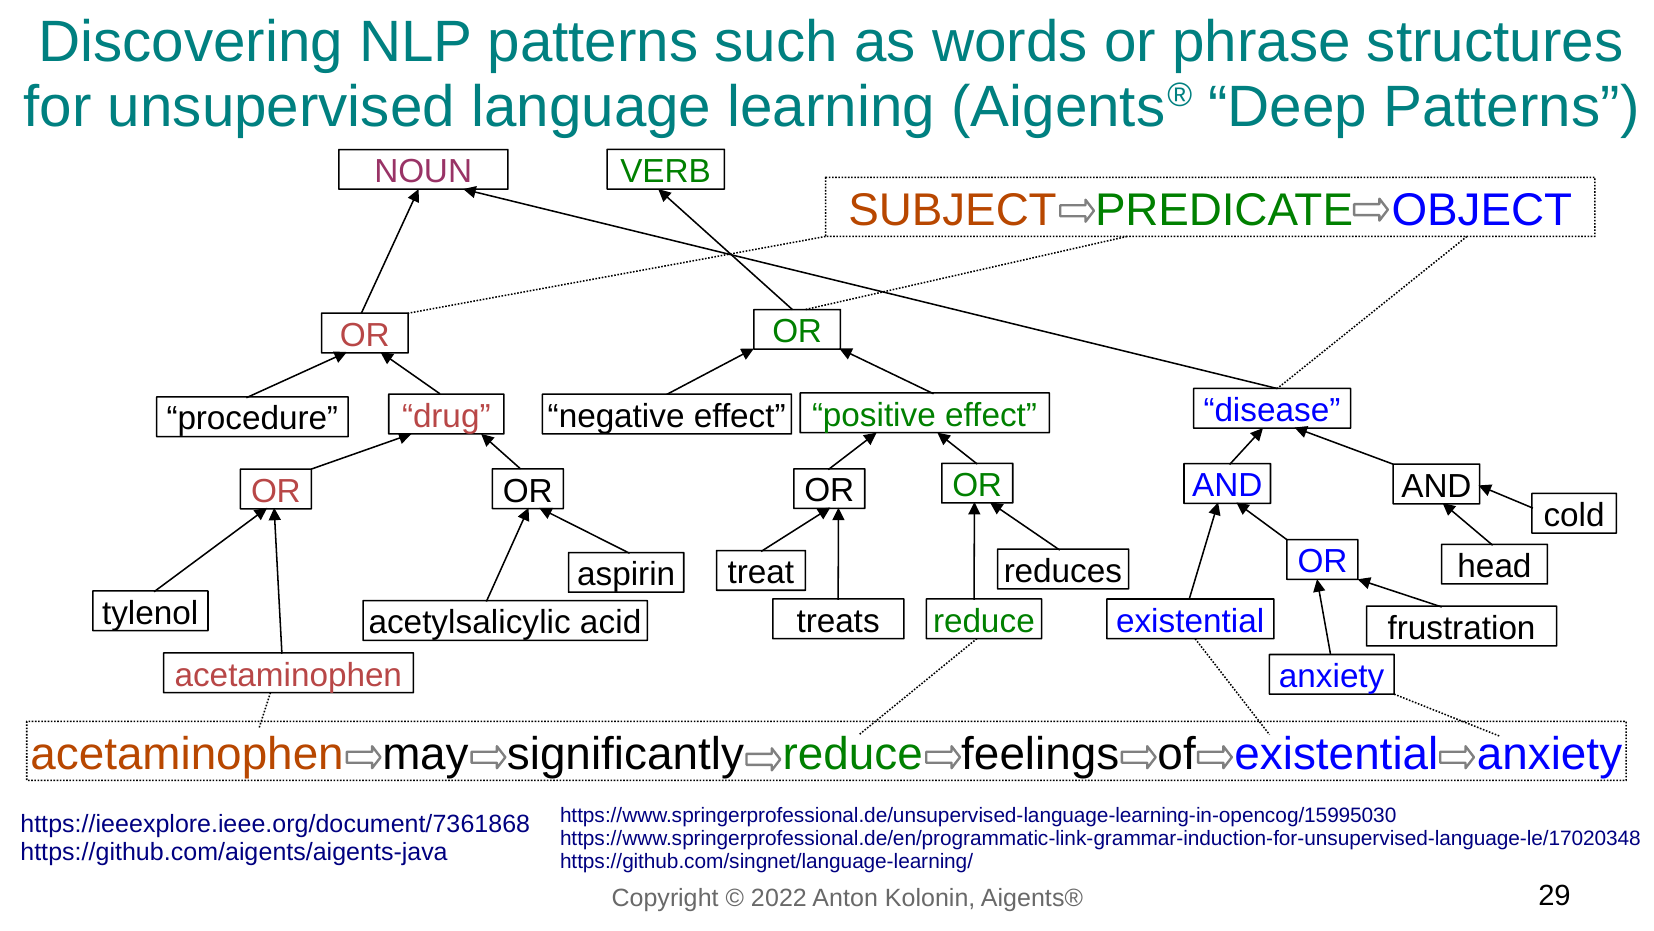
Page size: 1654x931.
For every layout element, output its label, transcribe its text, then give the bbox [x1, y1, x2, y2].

text_box head [1441, 544, 1548, 584]
text_box tylenol [92, 590, 208, 631]
text_box treats [772, 598, 904, 639]
table_header [1453, 237, 1524, 485]
text_box “positive effect” [800, 392, 1050, 433]
text_box Discovering NLP patterns such as words or phrase structures for unsupervised language learning (Aigents® “Deep Patterns”) [0, 4, 1641, 141]
text_box “drug” [388, 394, 504, 434]
text_box https://www.springerprofessional.de/unsupervised-language-learning-in-opencog/15995030 https://www.springerprofessional.de/en/programmatic-link-grammar-induction-for-unsupervised-language-le/17020348 https://github.com/singnet/language-learning/ [545, 796, 1654, 928]
text_box “disease” [1193, 388, 1351, 429]
text_box “procedure” [156, 396, 349, 437]
text_box reduces [997, 549, 1129, 589]
text_box “negative effect” [542, 394, 792, 434]
text_box acetaminophen may significantly reduce feelings of existential anxiety [26, 721, 1627, 781]
text_box “drug” [465, 411, 474, 425]
text_box OR [1286, 539, 1358, 580]
text_box OR [941, 463, 1013, 503]
text_box AND [1183, 463, 1271, 504]
text_box aspirin [568, 552, 684, 593]
text_box treat [716, 550, 806, 591]
text_box OR [492, 468, 564, 509]
text_box anxiety [1269, 654, 1395, 695]
text_box OR [240, 469, 312, 509]
text_box frustration [1366, 606, 1557, 646]
text_box reduce [926, 598, 1042, 639]
table_header [1453, 237, 1463, 245]
text_box OR [321, 313, 409, 353]
text_box AND [1393, 464, 1480, 504]
text_box NOUN [338, 149, 508, 190]
text_box VERB [607, 149, 725, 190]
table_header [1453, 158, 1524, 177]
text_box acetaminophen [163, 652, 414, 693]
text_box existential [1106, 598, 1274, 639]
text_box acetylsalicylic acid [363, 600, 648, 641]
text_box https://ieeexplore.ieee.org/document/7361868 https://github.com/aigents/aigents-java [5, 802, 545, 897]
text_box OR [753, 309, 841, 350]
text_box OR [793, 468, 865, 509]
text_box SUBJECT PREDICATE OBJECT [825, 177, 1595, 237]
text_box cold [1531, 493, 1617, 534]
